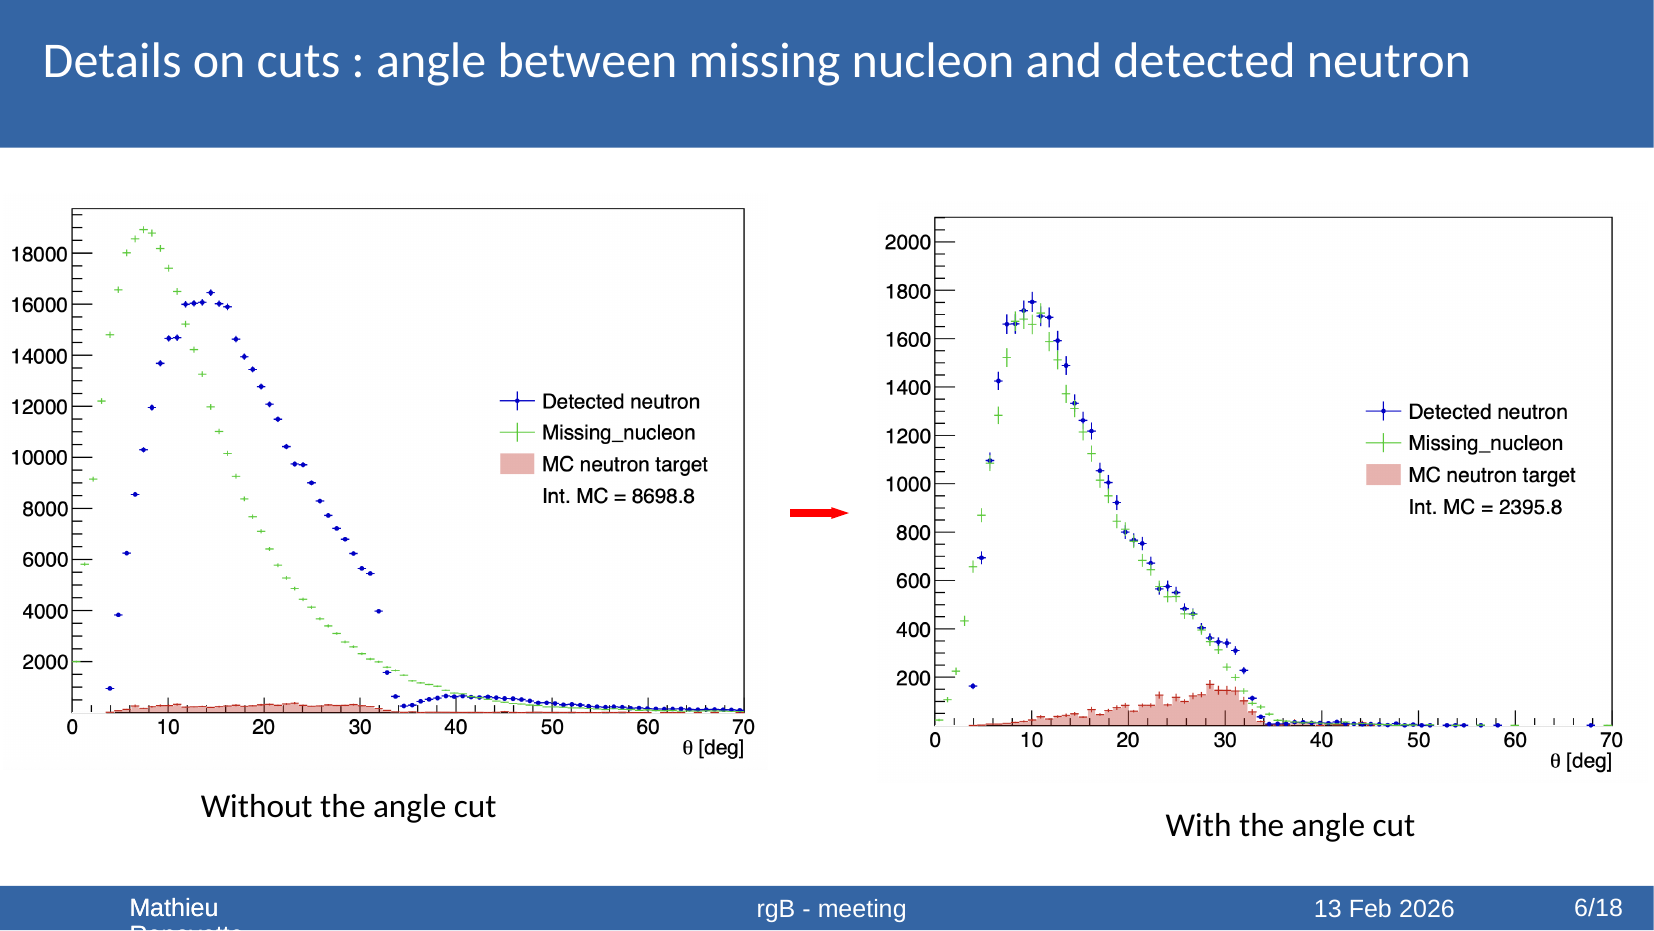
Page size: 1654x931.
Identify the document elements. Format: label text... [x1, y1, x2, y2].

text_box [0, 885, 131, 931]
text_box 6/18 [1559, 885, 1654, 930]
text_box [226, 885, 1654, 931]
text_box With the angle cut [1150, 795, 1441, 851]
picture [3, 193, 768, 771]
text_box Details on cuts : angle between missing nucleon and detected neutron [27, 32, 1513, 110]
text_box [0, 0, 1654, 148]
text_box Mathieu Ronayette [114, 885, 355, 929]
text_box Without the angle cut [185, 776, 523, 832]
picture [877, 201, 1648, 783]
text_box rgB - meeting [734, 887, 953, 931]
text_box 13 Feb 2026 [1299, 887, 1536, 931]
